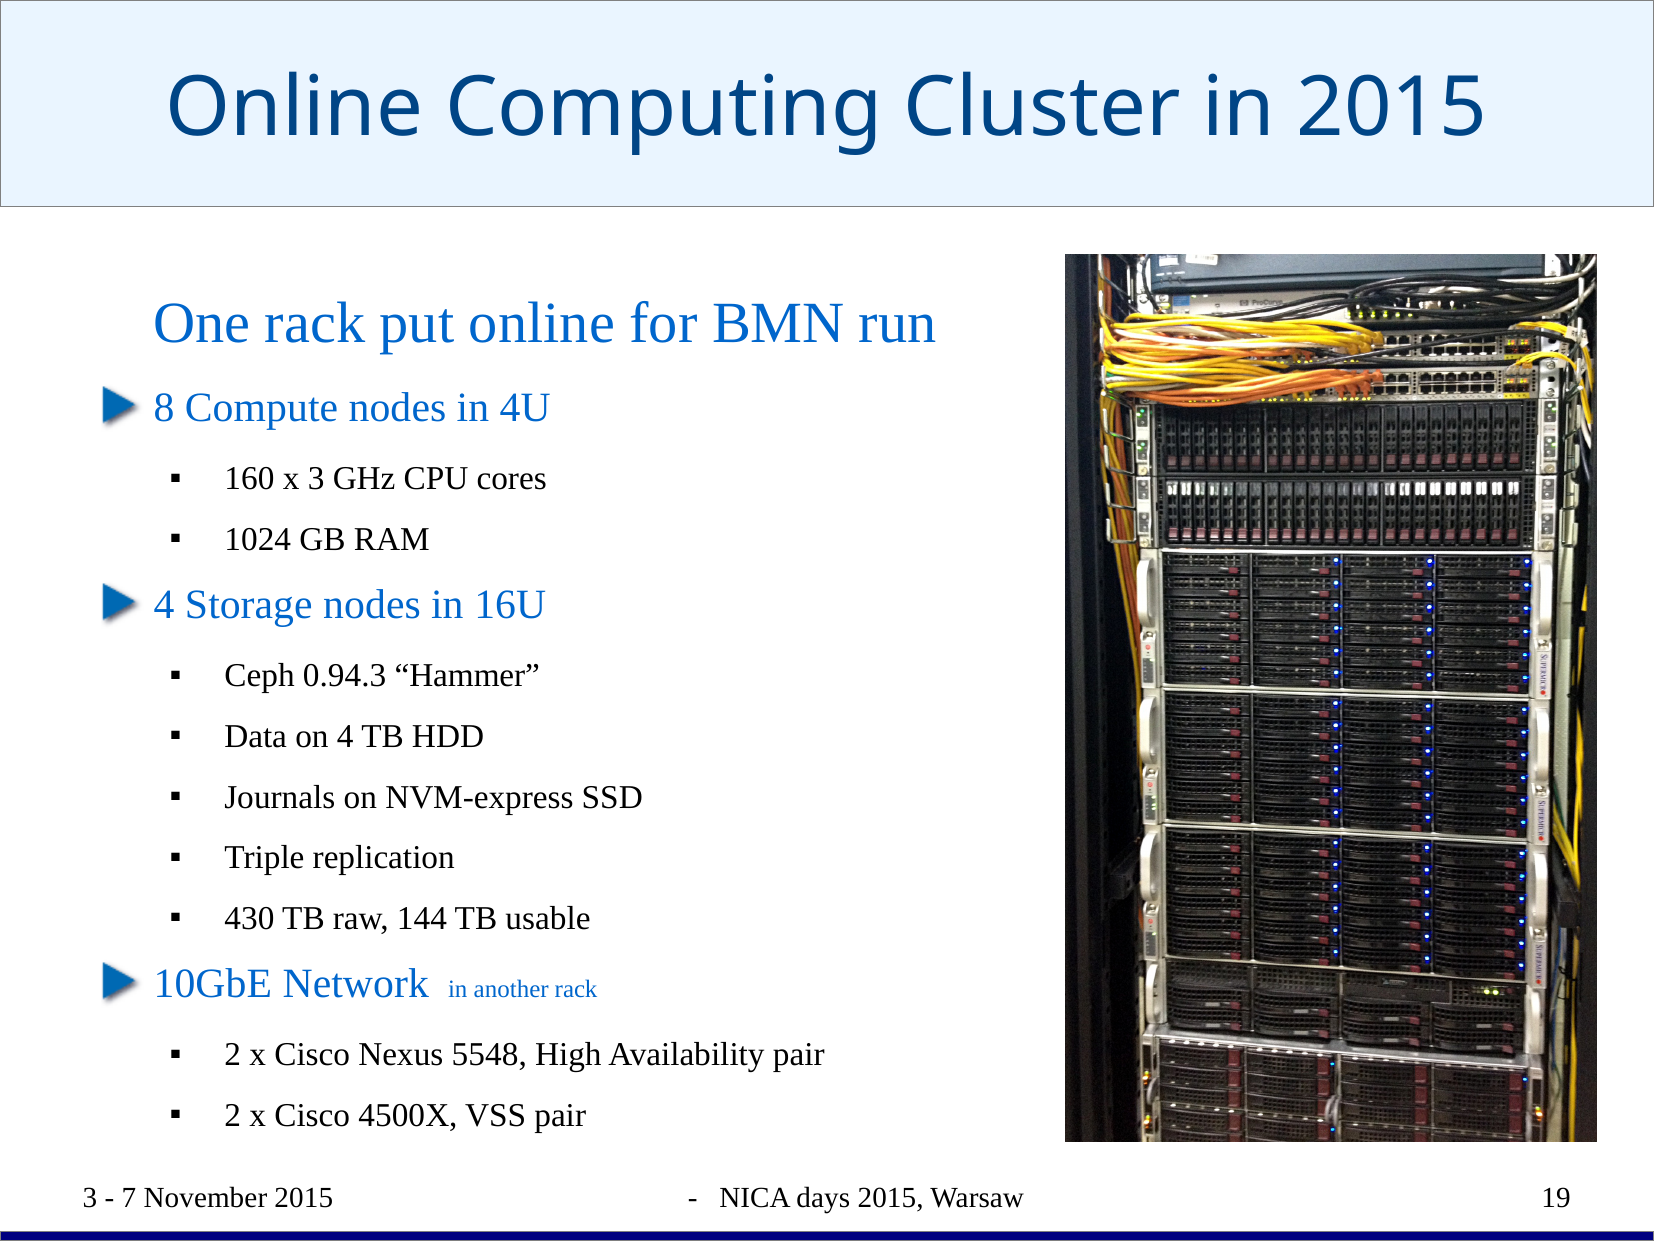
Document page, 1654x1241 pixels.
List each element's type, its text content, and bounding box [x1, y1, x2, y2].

title Online Computing Cluster in 2015 [82, 29, 1571, 178]
list One rack put online for BMN run 8 Compute nodes in 4U 160 x 3 GHz CPU cores 1024 GB RAM 4 Storage nodes in 16U Ceph 0.94.3 “Hammer” Data on 4 TB HDD Journals on NVM-express SSD Triple replication 430 TB raw, 144 TB usable 10GbE Network in another rack 2 x Cisco Nexus 5548, High Availability pair 2 x Cisco 4500X, VSS pair [82, 290, 991, 1134]
picture [1065, 254, 1597, 1142]
